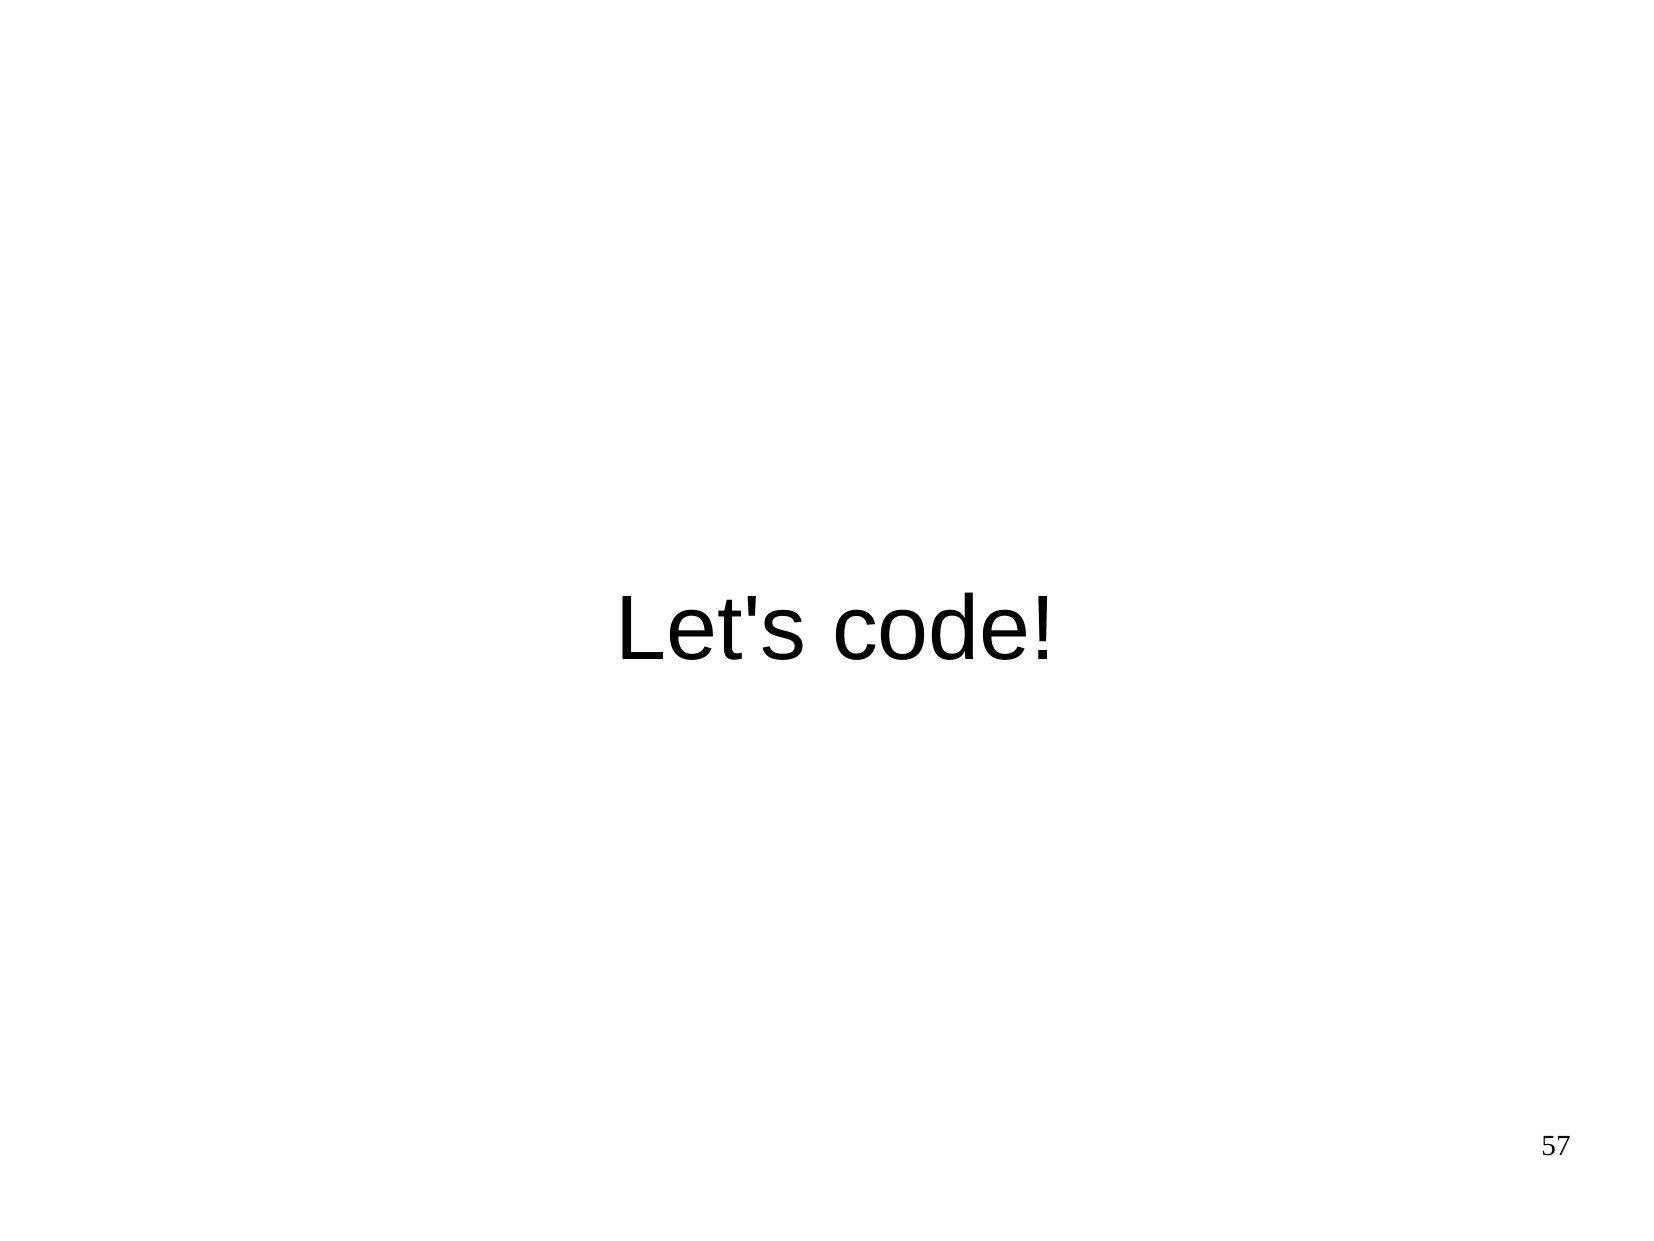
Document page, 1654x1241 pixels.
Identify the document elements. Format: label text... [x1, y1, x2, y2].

text_box Let's code! [438, 576, 1235, 680]
